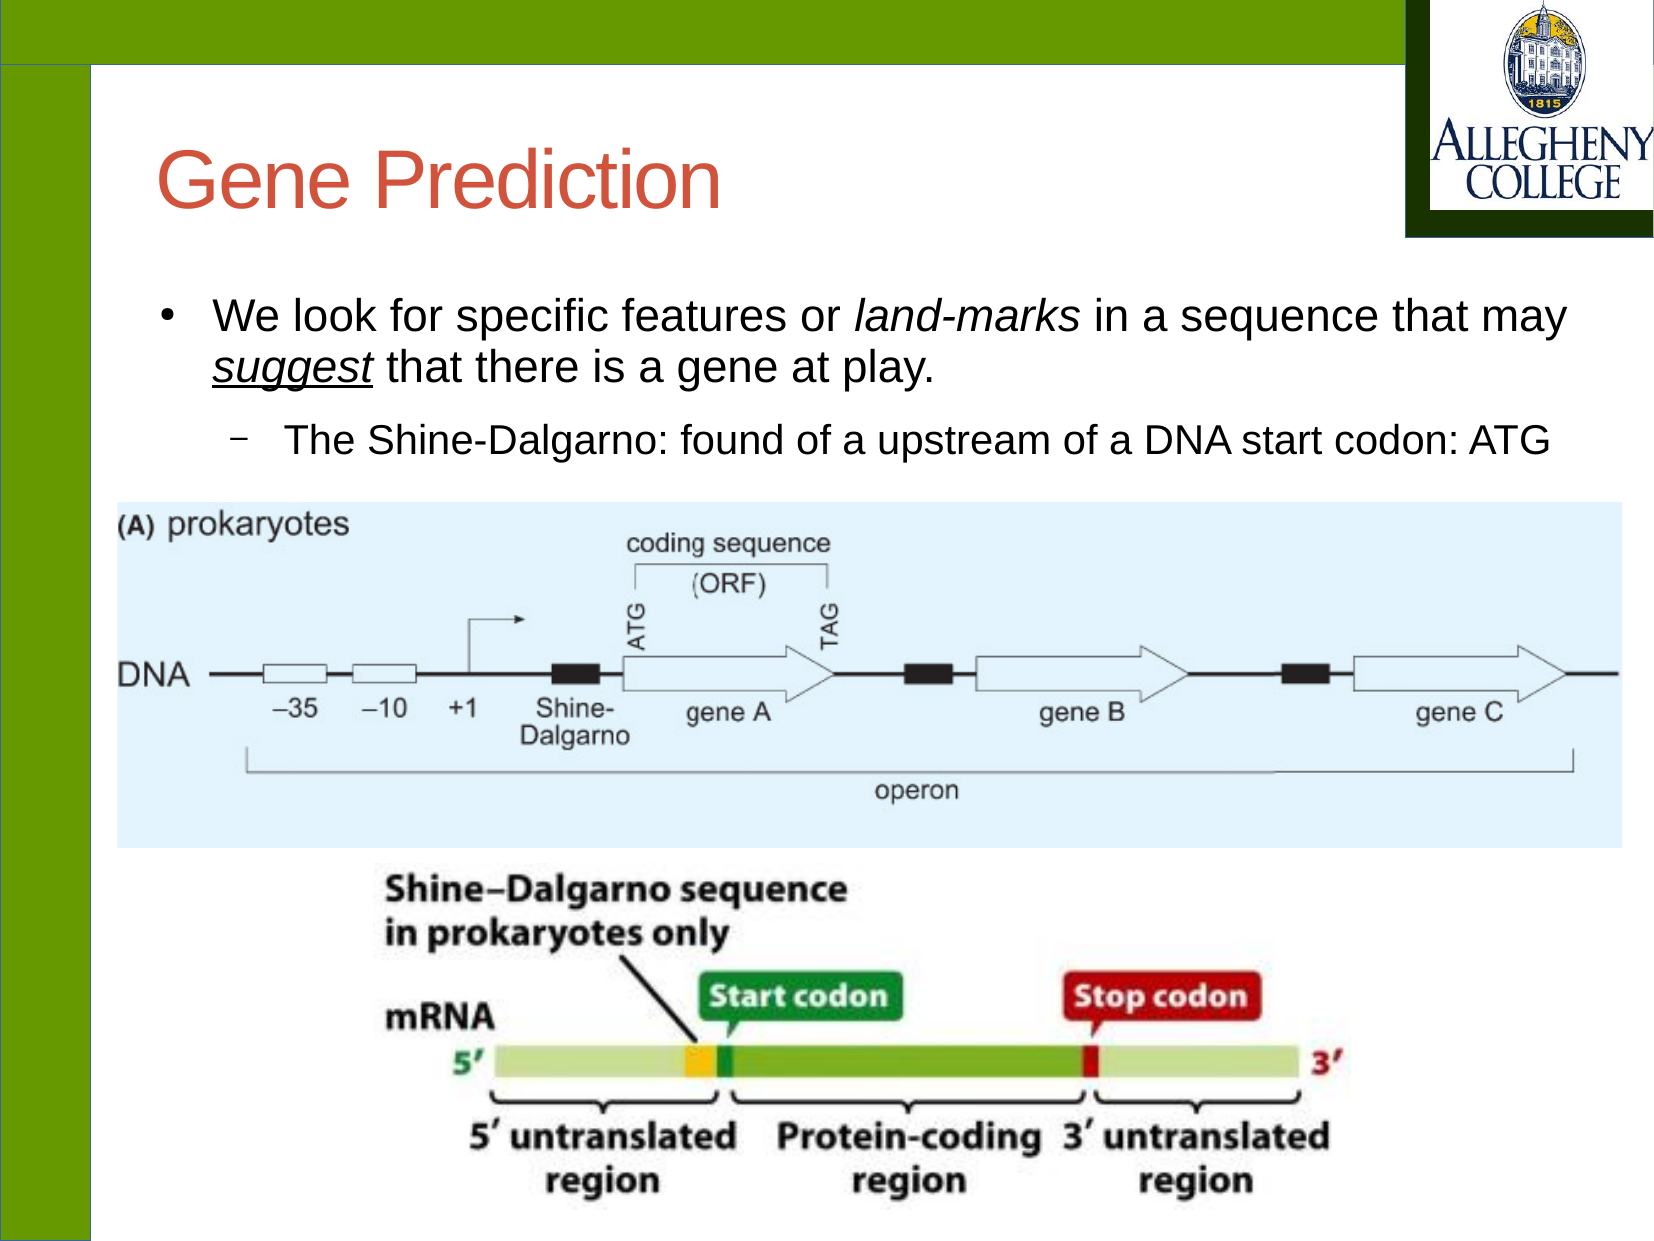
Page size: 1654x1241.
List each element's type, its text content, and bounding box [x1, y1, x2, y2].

picture [1430, 0, 1654, 210]
text_box Gene Prediction [155, 105, 1030, 256]
picture [373, 863, 1351, 1211]
list We look for specific features or land-marks in a sequence that may suggest that there is a gene at play. The Shine-Dalgarno: found of a upstream of a DNA start codon: ATG [141, 290, 1630, 1156]
text_box [0, 0, 1654, 1241]
picture [117, 502, 1623, 848]
